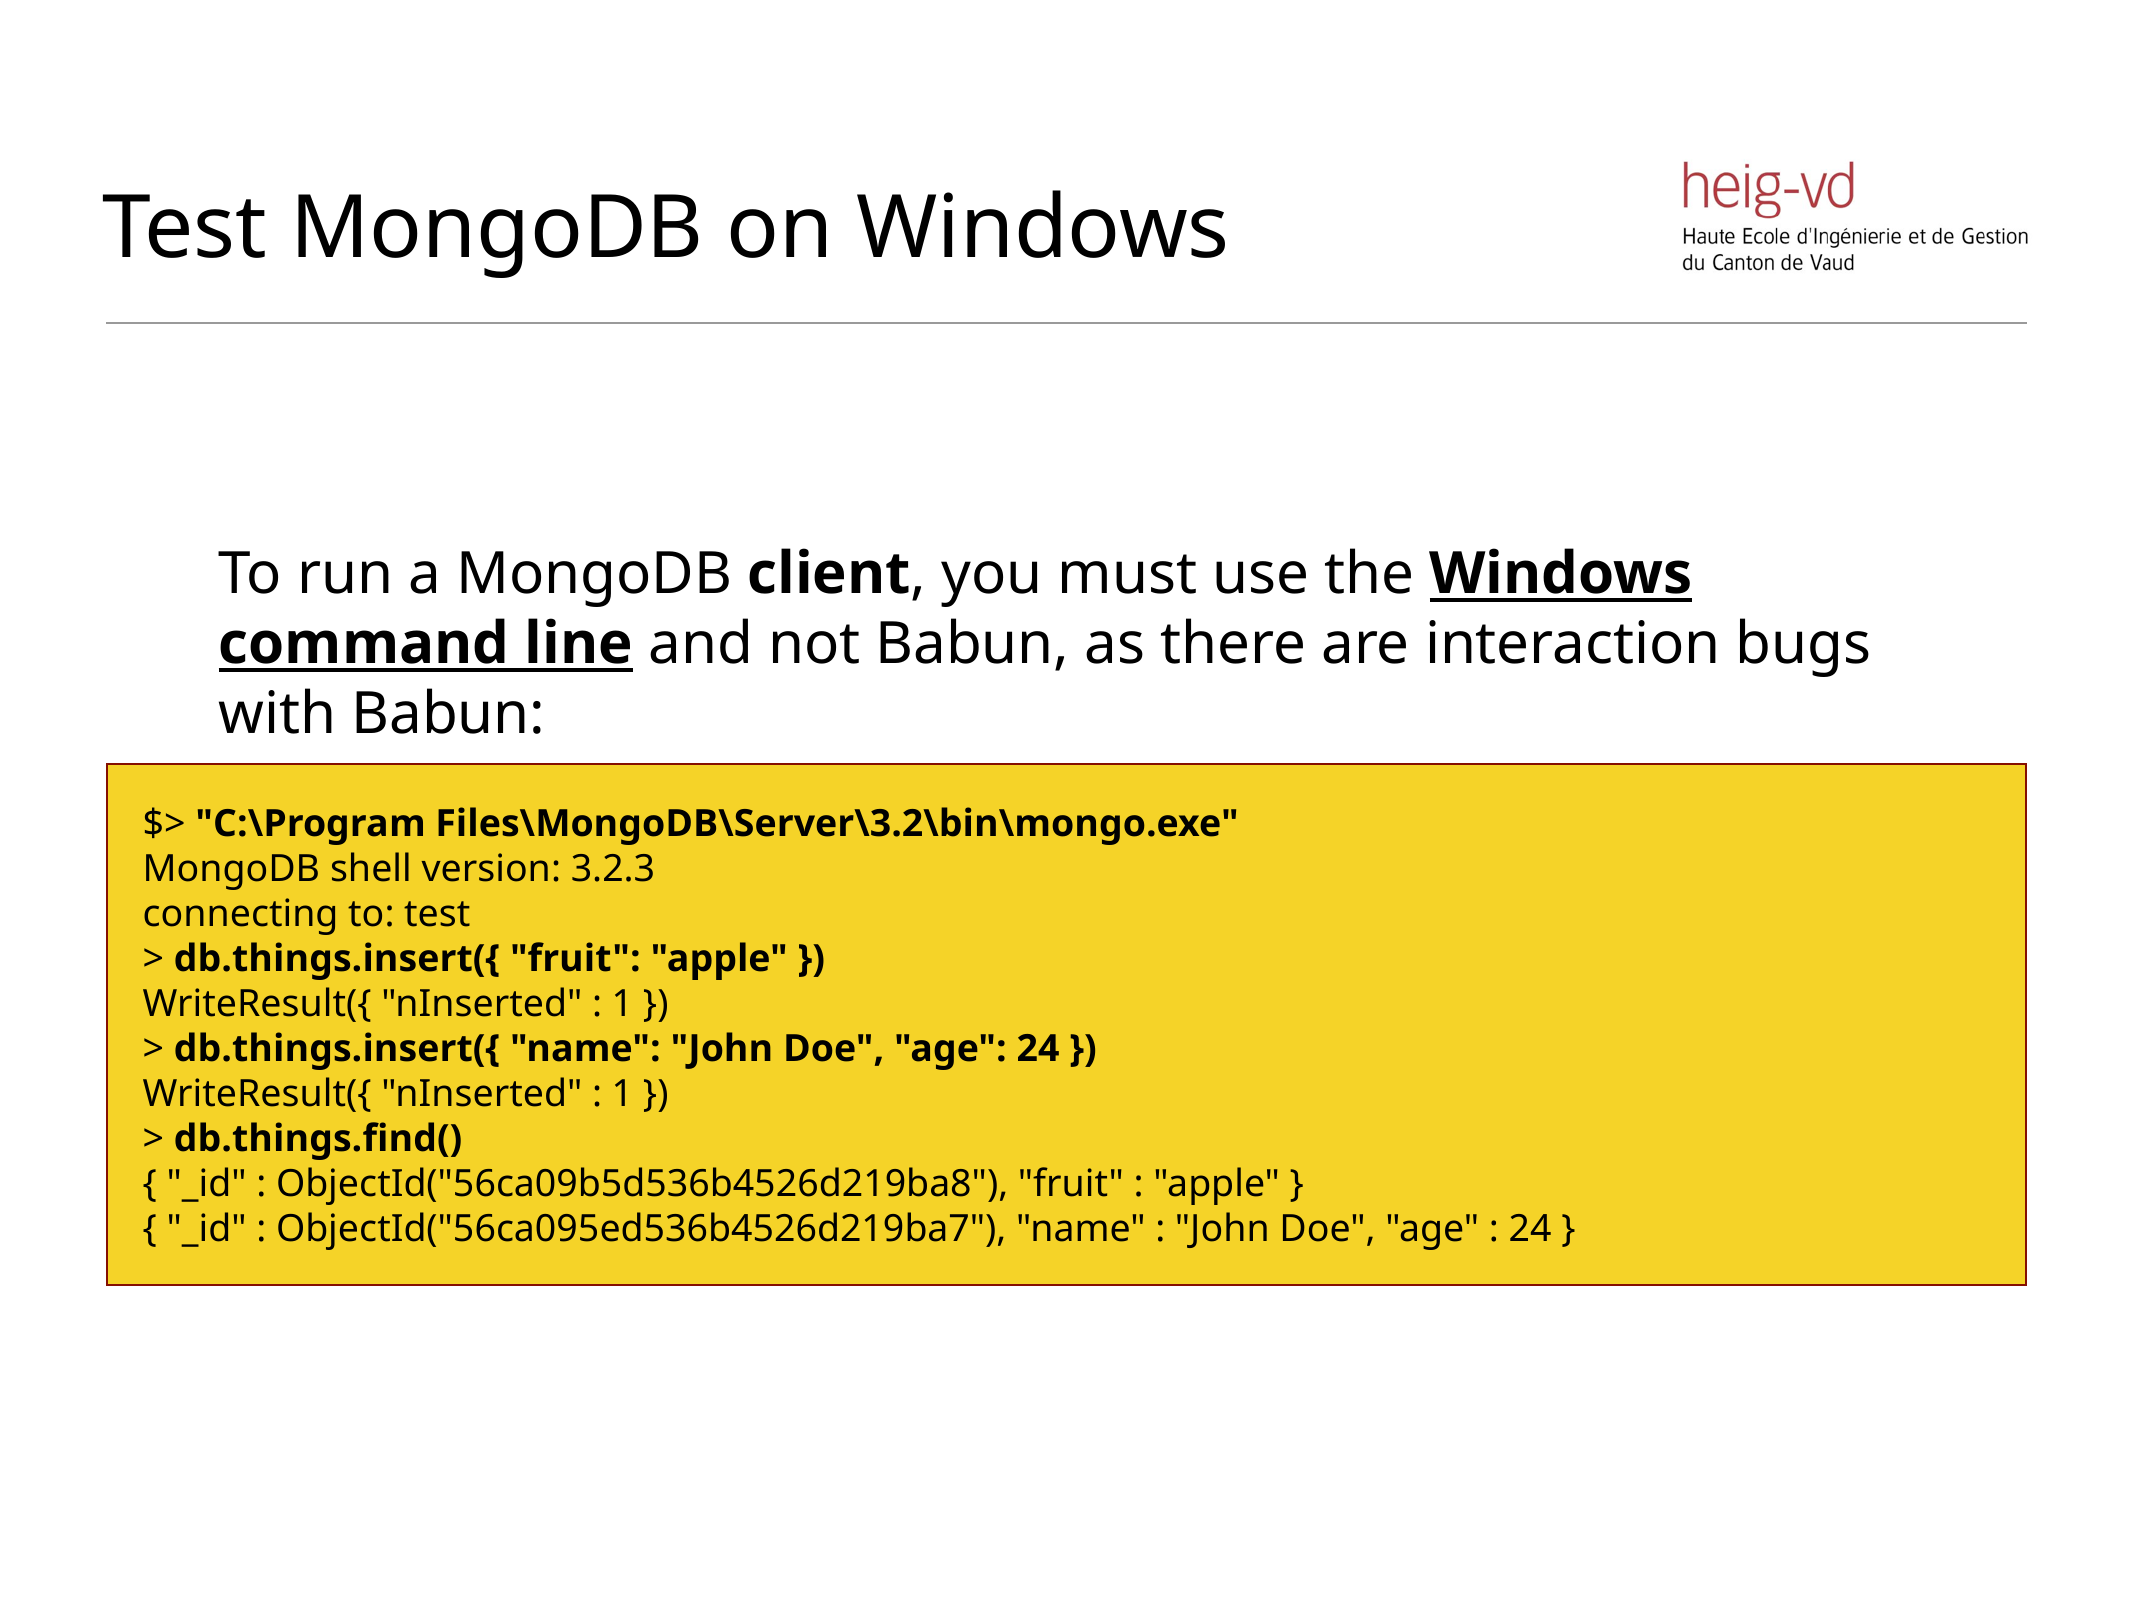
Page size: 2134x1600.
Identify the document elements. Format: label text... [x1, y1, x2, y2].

text_box To run a MongoDB client, you must use the Windows command line and not Babun, as there are interaction bugs with Babun: [210, 526, 1923, 754]
text_box $> "C:\Program Files\MongoDB\Server\3.2\bin\mongo.exe" MongoDB shell version: 3.2.3 connecting to: test > db.things.insert({ "fruit": "apple" }) WriteResult({ "nInserted" : 1 }) > db.things.insert({ "name": "John Doe", "age": 24 }) WriteResult({ "nInserted" : 1 }) > db.things.find() { "_id" : ObjectId("56ca09b5d536b4526d219ba8"), "fruit" : "apple" } { "_id" : ObjectId("56ca095ed536b4526d219ba7"), "name" : "John Doe", "age" : 24 } [107, 763, 2027, 1285]
title Test MongoDB on Windows [93, 54, 2040, 284]
